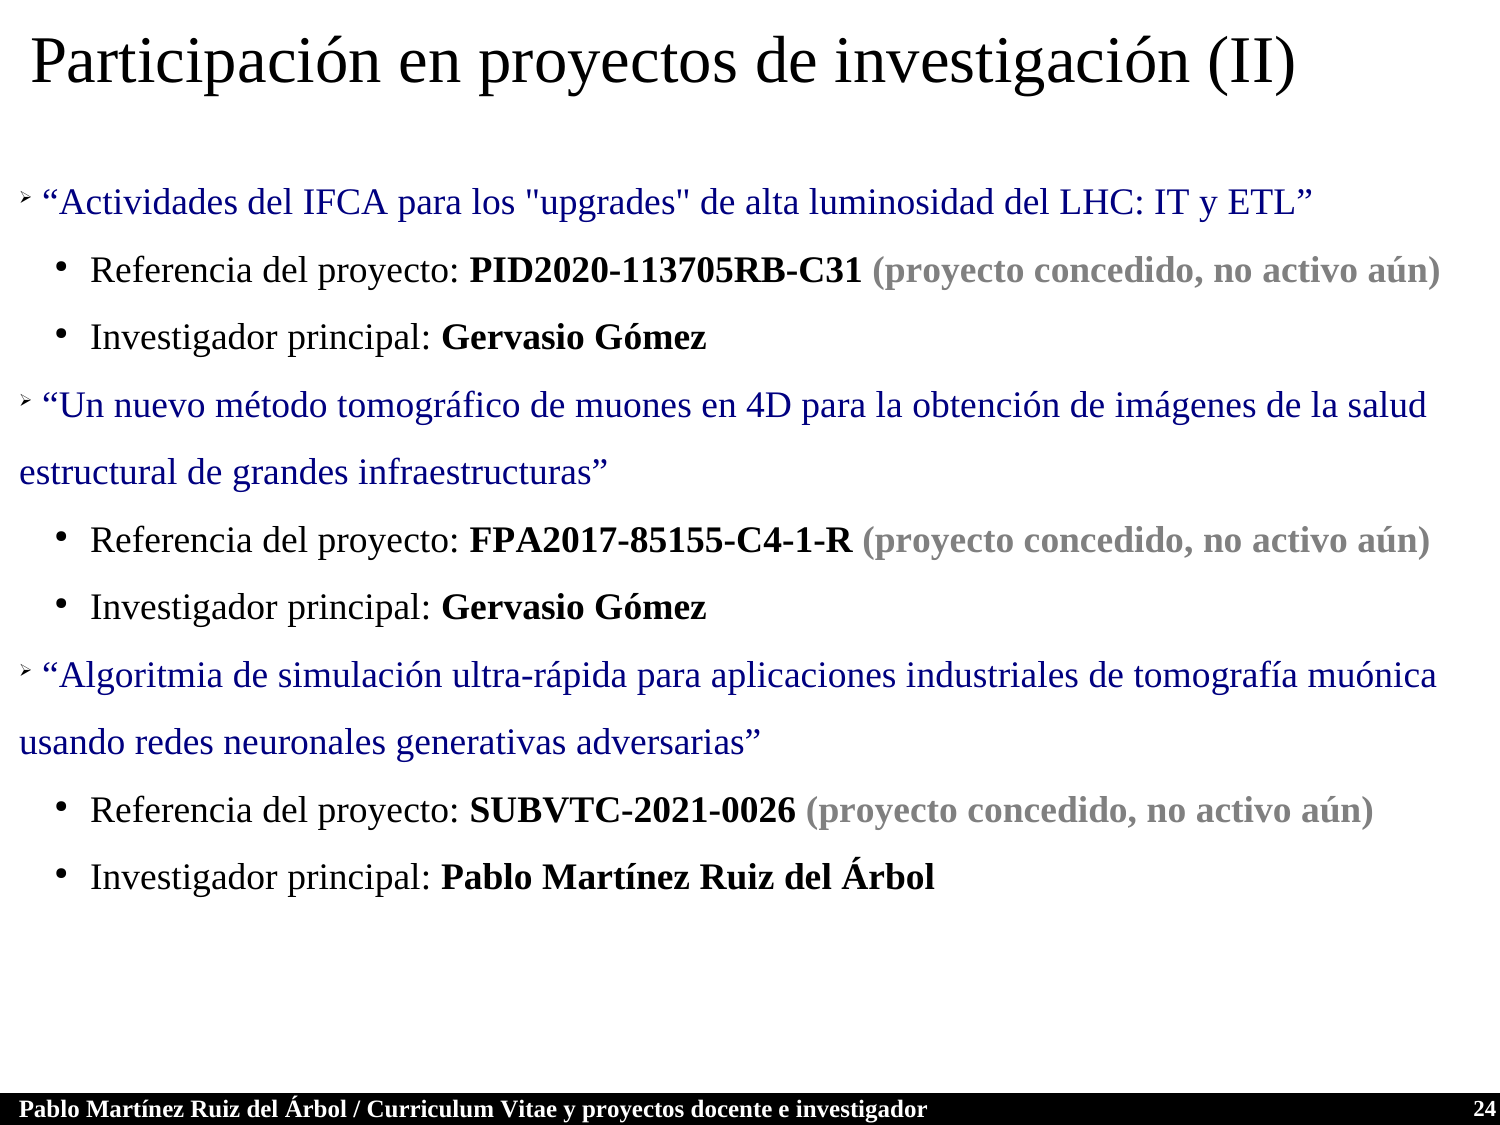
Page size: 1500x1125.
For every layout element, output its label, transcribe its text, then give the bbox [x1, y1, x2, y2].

text_box “Actividades del IFCA para los "upgrades" de alta luminosidad del LHC: IT y ETL” Referencia del proyecto: PID2020-113705RB-C31 (proyecto concedido, no activo aún) Investigador principal: Gervasio Gómez “Un nuevo método tomográfico de muones en 4D para la obtención de imágenes de la salud estructural de grandes infraestructuras” Referencia del proyecto: FPA2017-85155-C4-1-R (proyecto concedido, no activo aún) Investigador principal: Gervasio Gómez “Algoritmia de simulación ultra-rápida para aplicaciones industriales de tomografía muónica usando redes neuronales generativas adversarias” Referencia del proyecto: SUBVTC-2021-0026 (proyecto concedido, no activo aún) Investigador principal: Pablo Martínez Ruiz del Árbol [0, 142, 1500, 997]
text_box Participación en proyectos de investigación (II) [14, 7, 1315, 115]
